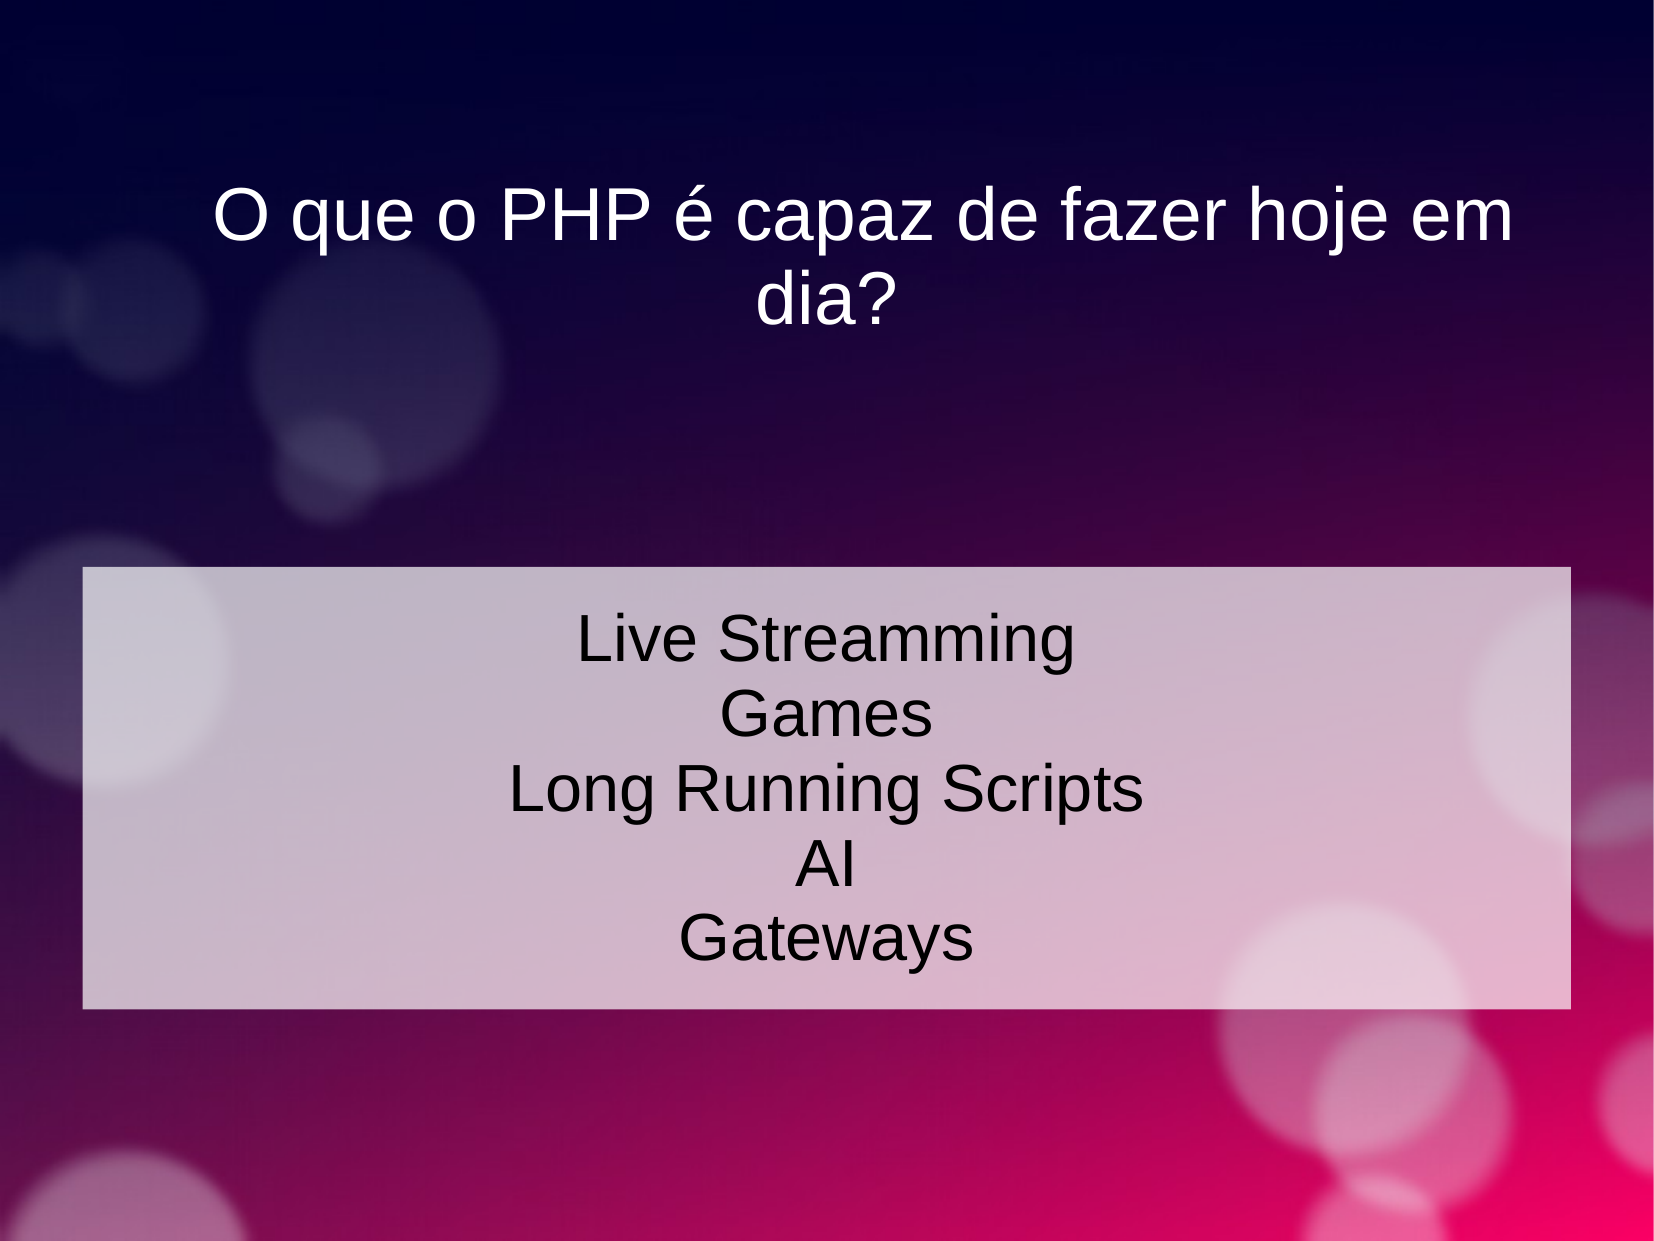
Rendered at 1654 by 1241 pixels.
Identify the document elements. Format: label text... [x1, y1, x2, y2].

text_box Live Streamming Games Long Running Scripts AI Gateways [82, 566, 1571, 1010]
picture [0, 0, 1654, 1241]
title O que o PHP é capaz de fazer hoje em dia? [82, 94, 1571, 420]
